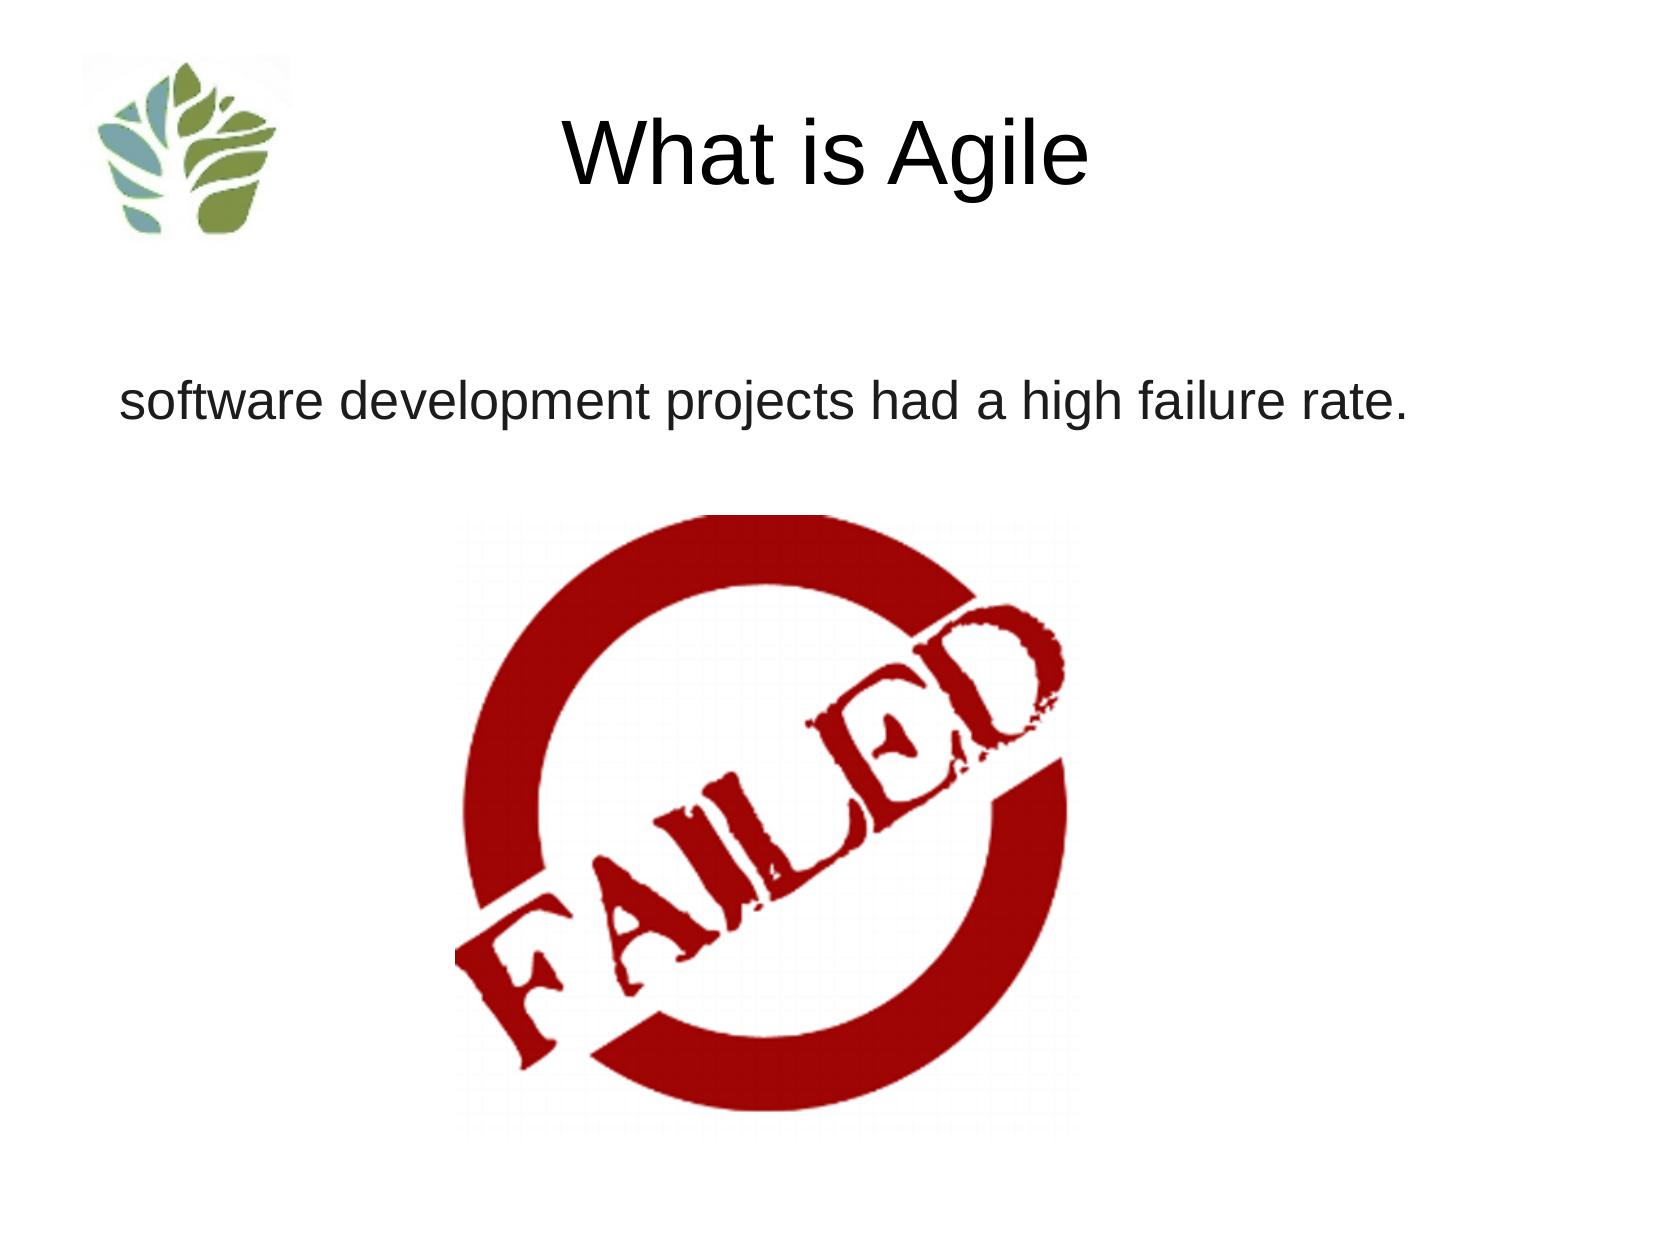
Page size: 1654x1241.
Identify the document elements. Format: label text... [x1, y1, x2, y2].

title What is Agile [291, 49, 1571, 257]
picture [455, 515, 1081, 1141]
picture [82, 49, 291, 258]
text_box software development projects had a high failure rate. [105, 362, 1546, 439]
